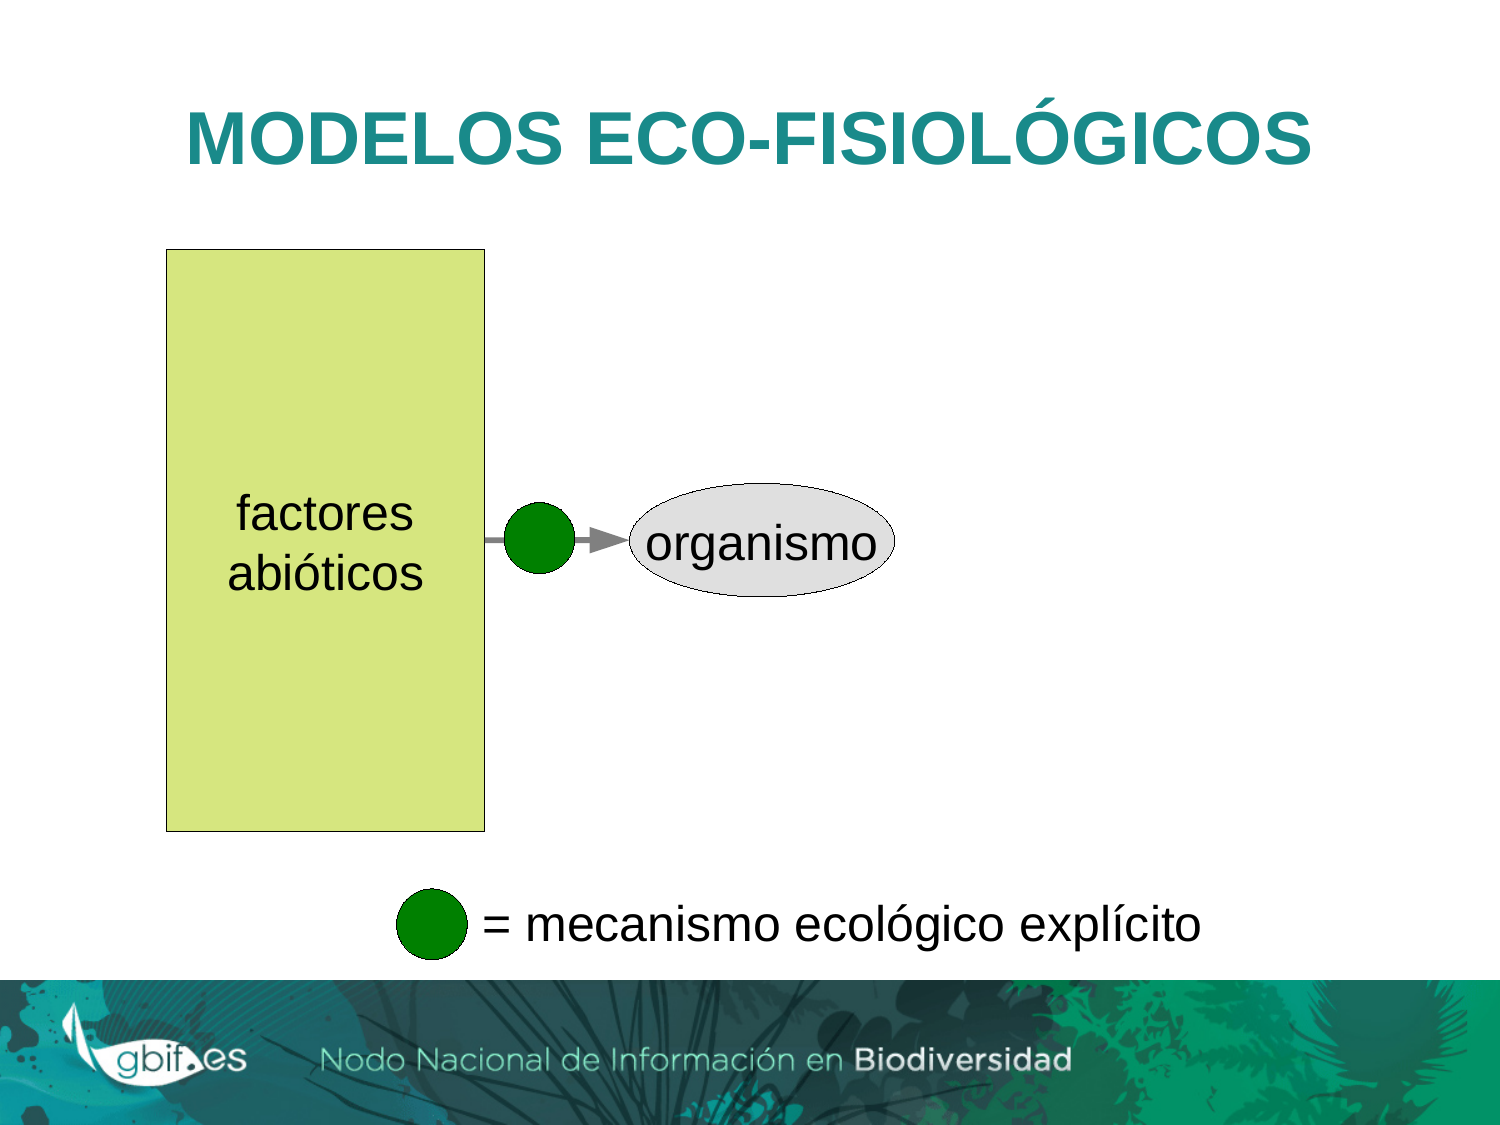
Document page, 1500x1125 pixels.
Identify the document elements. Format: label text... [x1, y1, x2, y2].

text_box factores abióticos [166, 249, 485, 832]
text_box = mecanismo ecológico explícito [467, 884, 1367, 960]
title MODELOS ECO-FISIOLÓGICOS [112, 0, 1388, 447]
text_box [396, 888, 468, 960]
text_box [504, 502, 575, 574]
picture [0, 980, 1500, 1125]
text_box organismo [629, 483, 895, 597]
